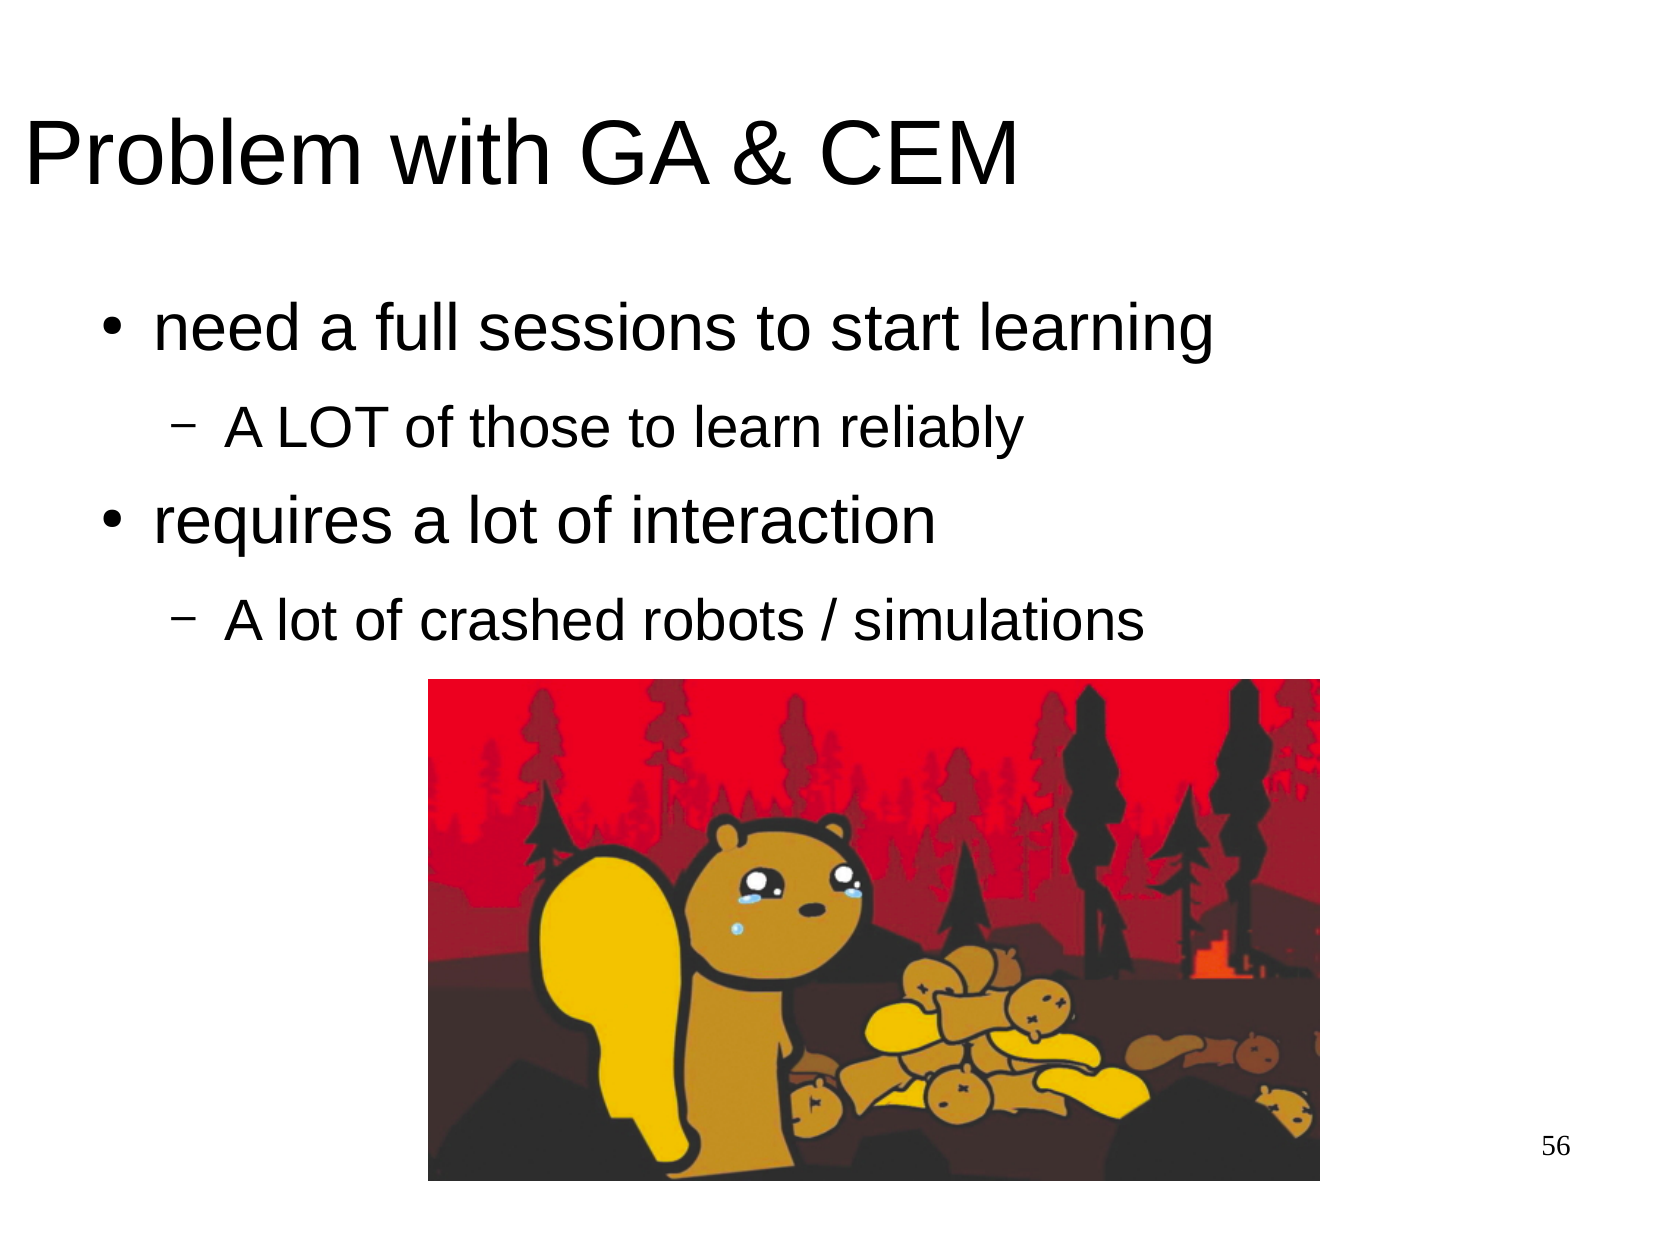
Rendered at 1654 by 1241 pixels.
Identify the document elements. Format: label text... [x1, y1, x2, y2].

title Problem with GA & CEM [23, 49, 1512, 257]
list need a full sessions to start learning A LOT of those to learn reliably requires a lot of interaction A lot of crashed robots / simulations [82, 290, 1571, 1010]
picture [428, 679, 1320, 1181]
